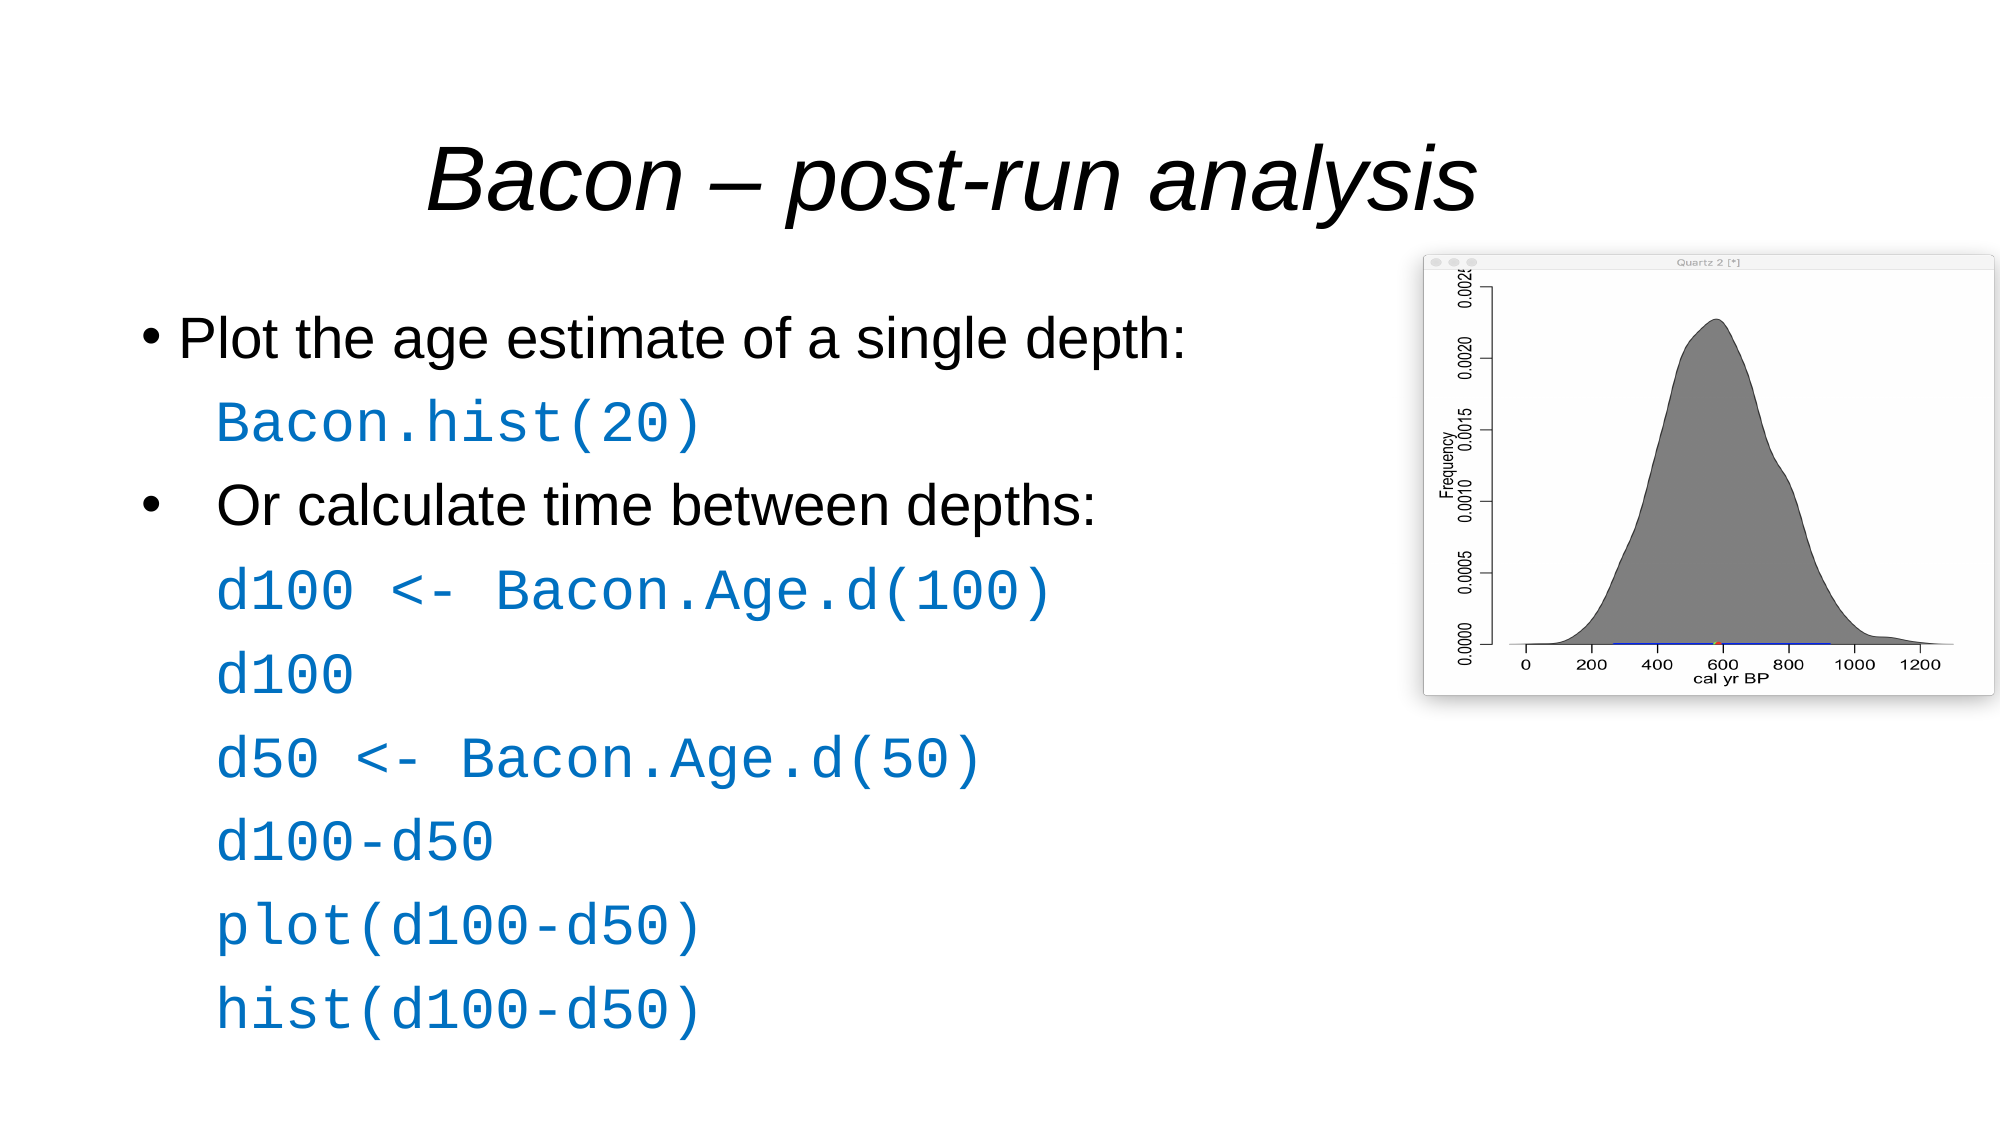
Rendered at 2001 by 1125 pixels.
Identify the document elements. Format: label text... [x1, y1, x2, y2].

text_box Bacon – post-run analysis [425, 76, 1887, 286]
picture [1386, 232, 2000, 729]
text_box Plot the age estimate of a single depth: Bacon.hist(20) Or calculate time between depths: d100 <- Bacon.Age.d(100) d100 d50 <- Bacon.Age.d(50) d100-d50 plot(d100-d50) hist(d100-d50) [141, 307, 1887, 927]
